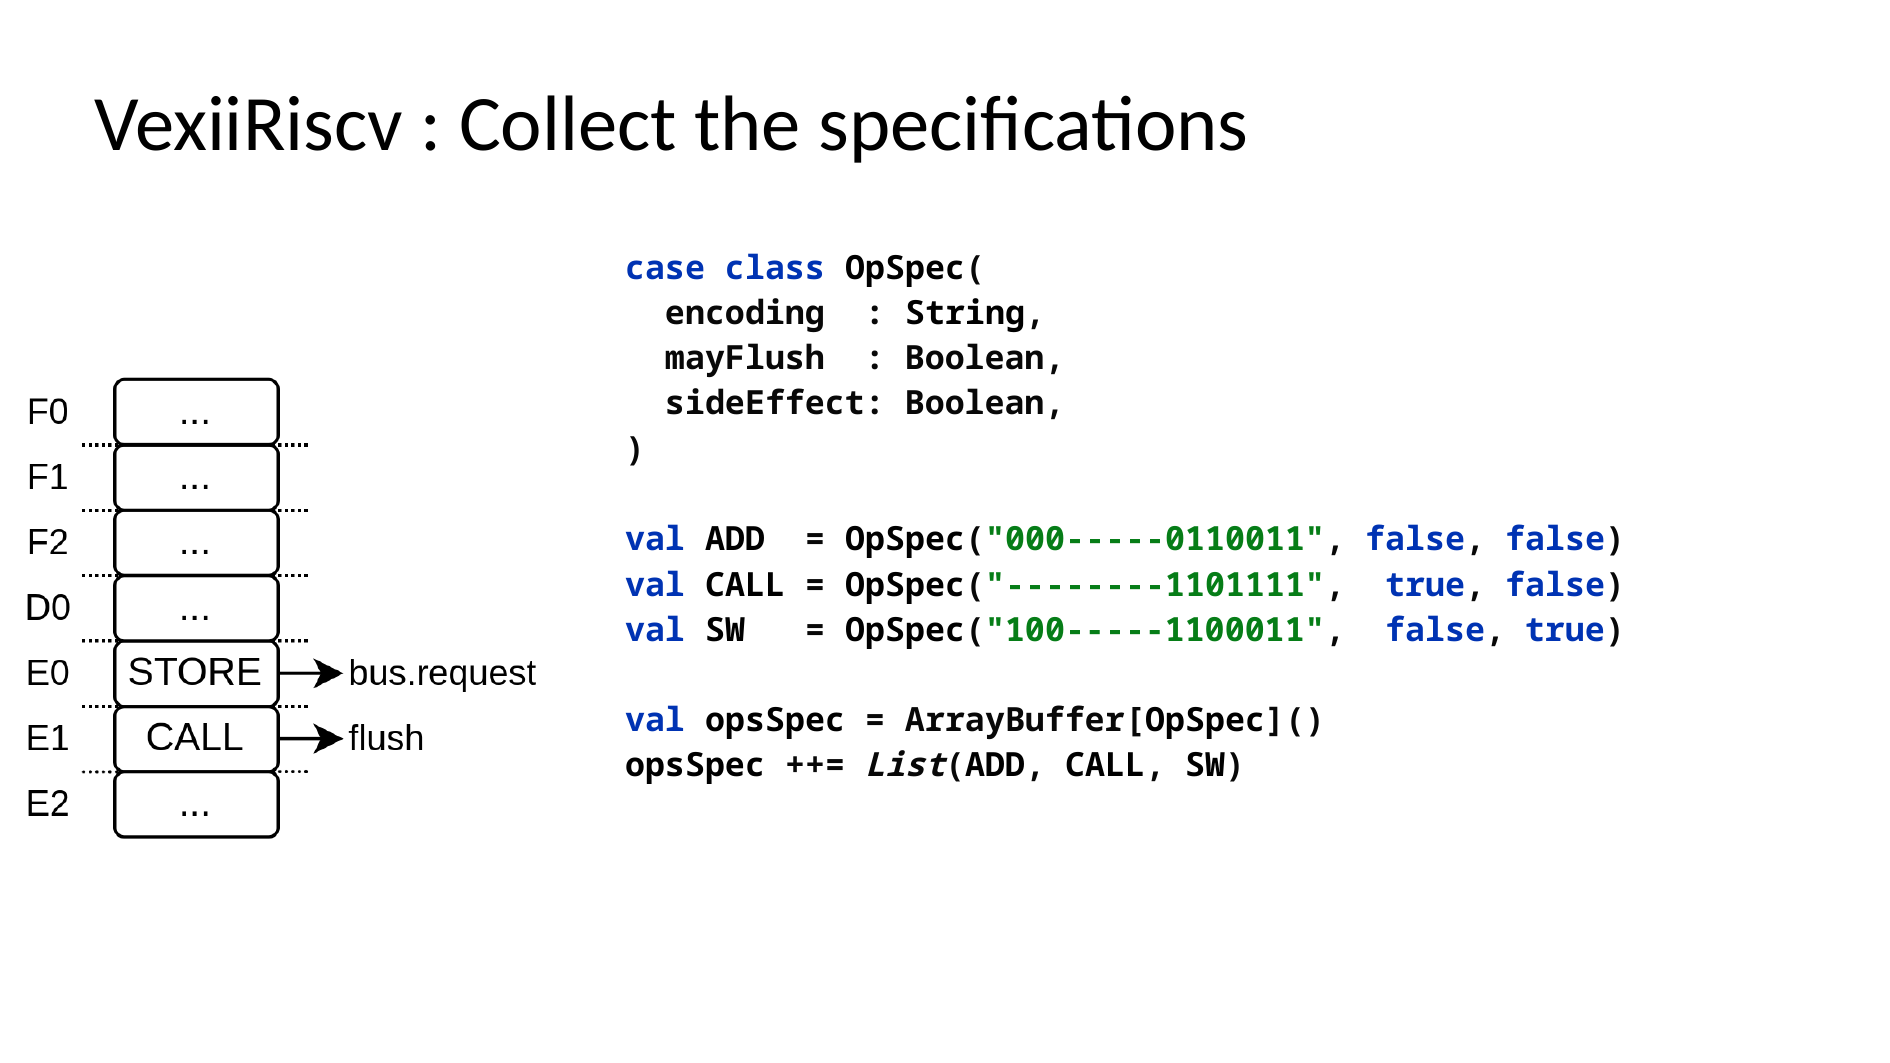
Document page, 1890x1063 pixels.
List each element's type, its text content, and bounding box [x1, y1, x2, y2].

text_box case class OpSpec( encoding : String, mayFlush : Boolean, sideEffect: Boolean, ) val ADD = OpSpec("000-----0110011", false, false) val CALL = OpSpec("--------1101111", true, false) val SW = OpSpec("100-----1100011", false, true) val opsSpec = ArrayBuffer[OpSpec]() opsSpec ++= List(ADD, CALL, SW) [610, 236, 1890, 1063]
title VexiiRiscv : Collect the specifications [94, 42, 1796, 220]
picture [0, 345, 603, 875]
